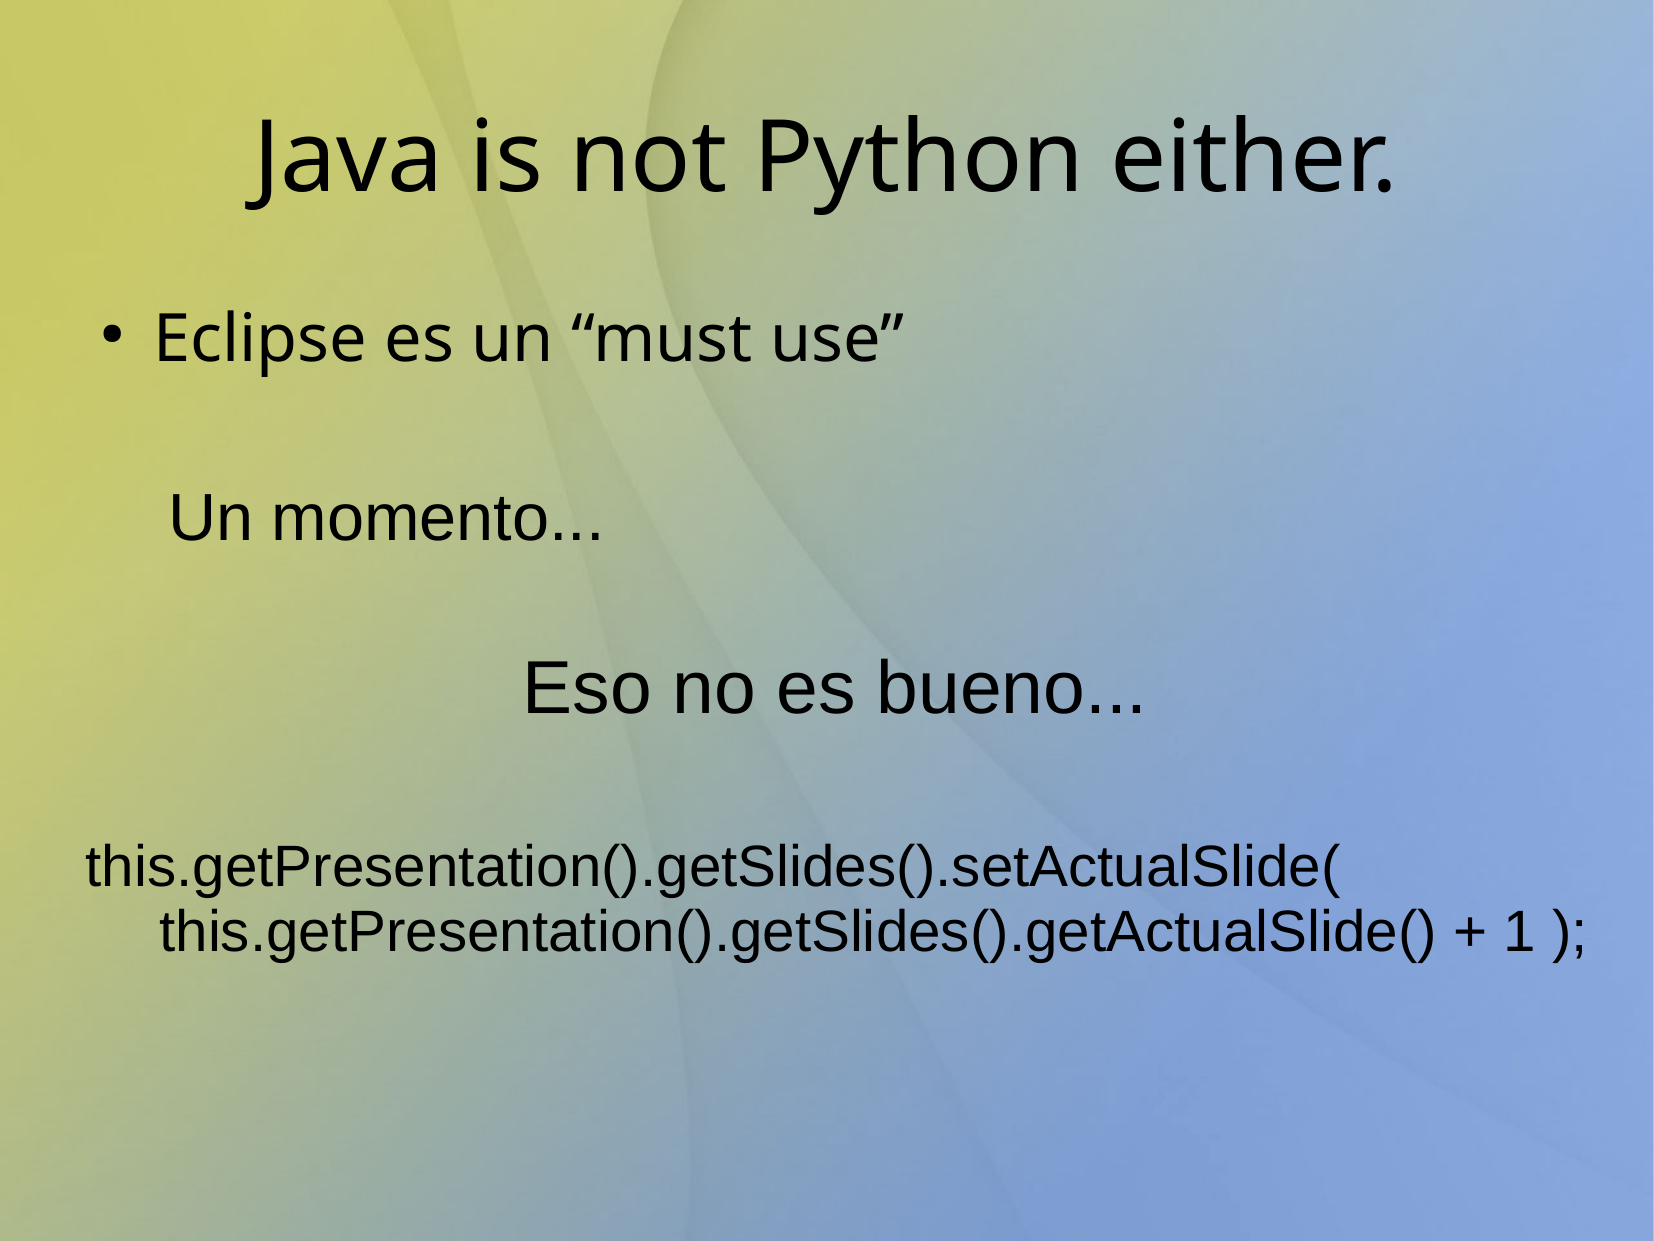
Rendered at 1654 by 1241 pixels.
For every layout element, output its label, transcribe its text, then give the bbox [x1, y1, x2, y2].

picture [0, 0, 1654, 1241]
list Eclipse es un “must use” [82, 1004, 1571, 1010]
text_box Eso no es bueno... [507, 637, 1276, 746]
text_box Un momento... [153, 472, 626, 571]
title Java is not Python either. [82, 49, 1571, 257]
list Eclipse es un “must use” [82, 290, 1571, 826]
text_box this.getPresentation().getSlides().setActualSlide( this.getPresentation().getSlides().getActualSlide() + 1 ); [70, 826, 1619, 1004]
